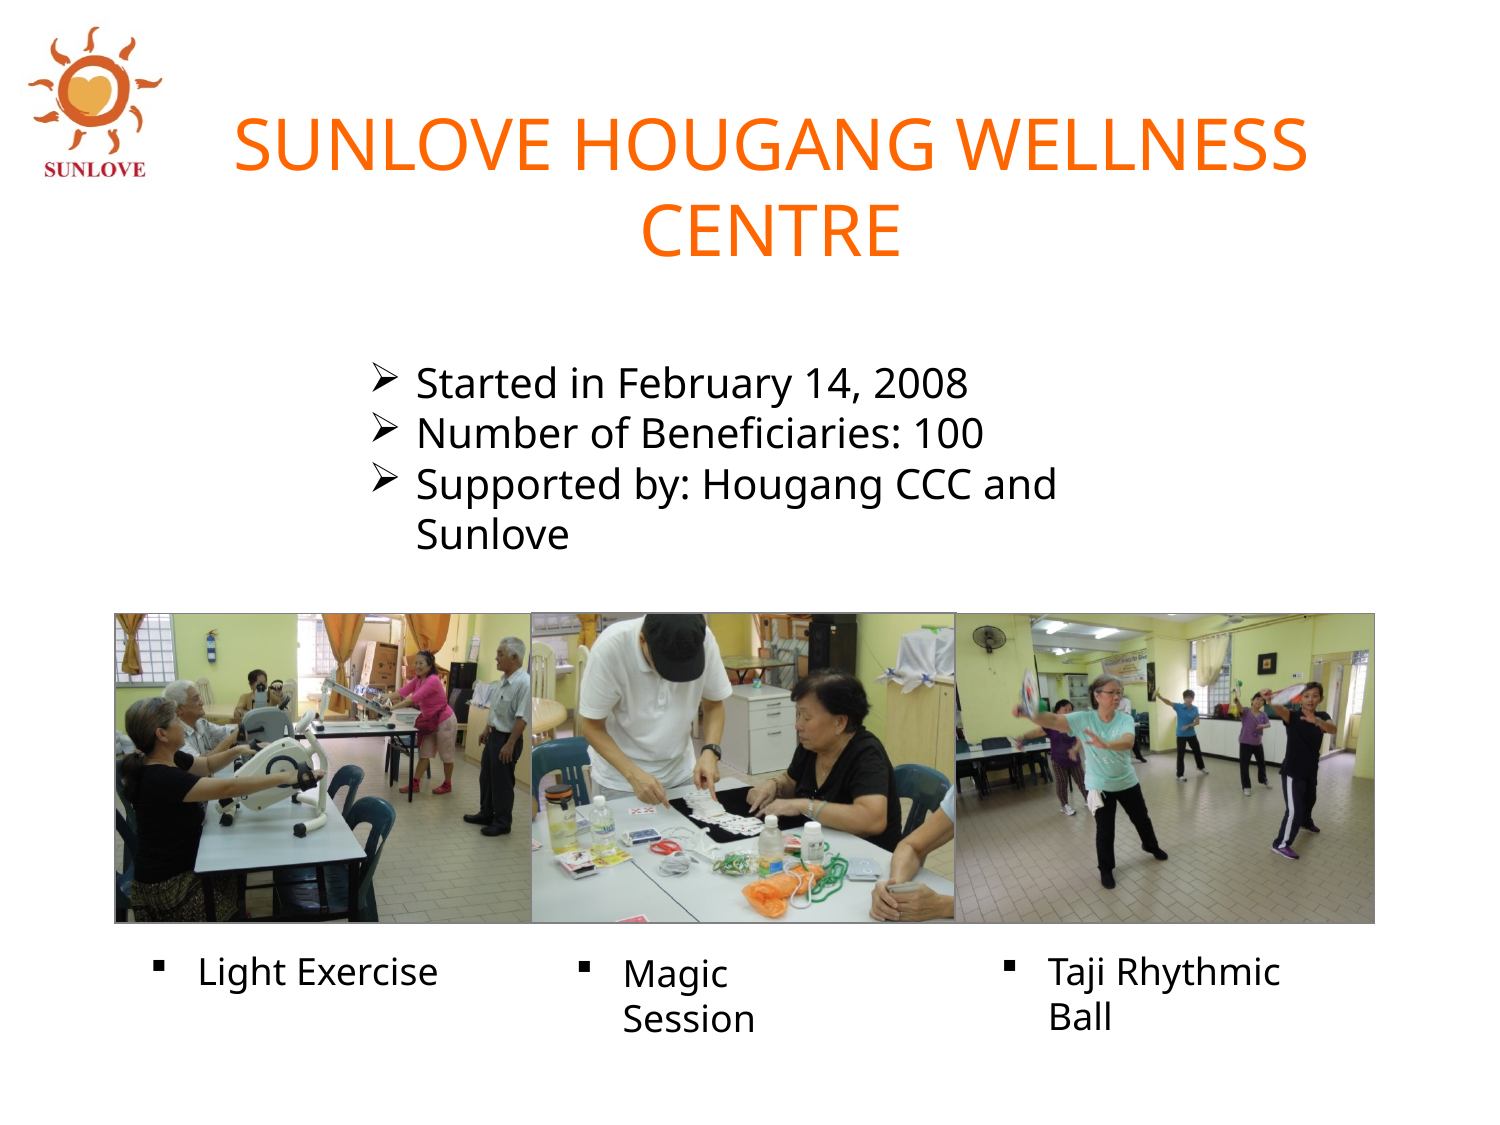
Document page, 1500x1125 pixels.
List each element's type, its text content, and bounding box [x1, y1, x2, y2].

text_box Light Exercise [135, 940, 470, 1001]
picture [532, 613, 954, 923]
text_box Taji Rhythmic Ball [986, 940, 1336, 1046]
text_box Started in February 14, 2008 Number of Beneficiaries: 100 Supported by: Hougang CCC and Sunlove [354, 349, 1134, 565]
text_box Magic Session [560, 942, 871, 1047]
picture [955, 614, 1374, 923]
picture [115, 614, 531, 923]
title SUNLOVE HOUGANG WELLNESS CENTRE [117, 90, 1425, 279]
picture [20, 18, 170, 185]
